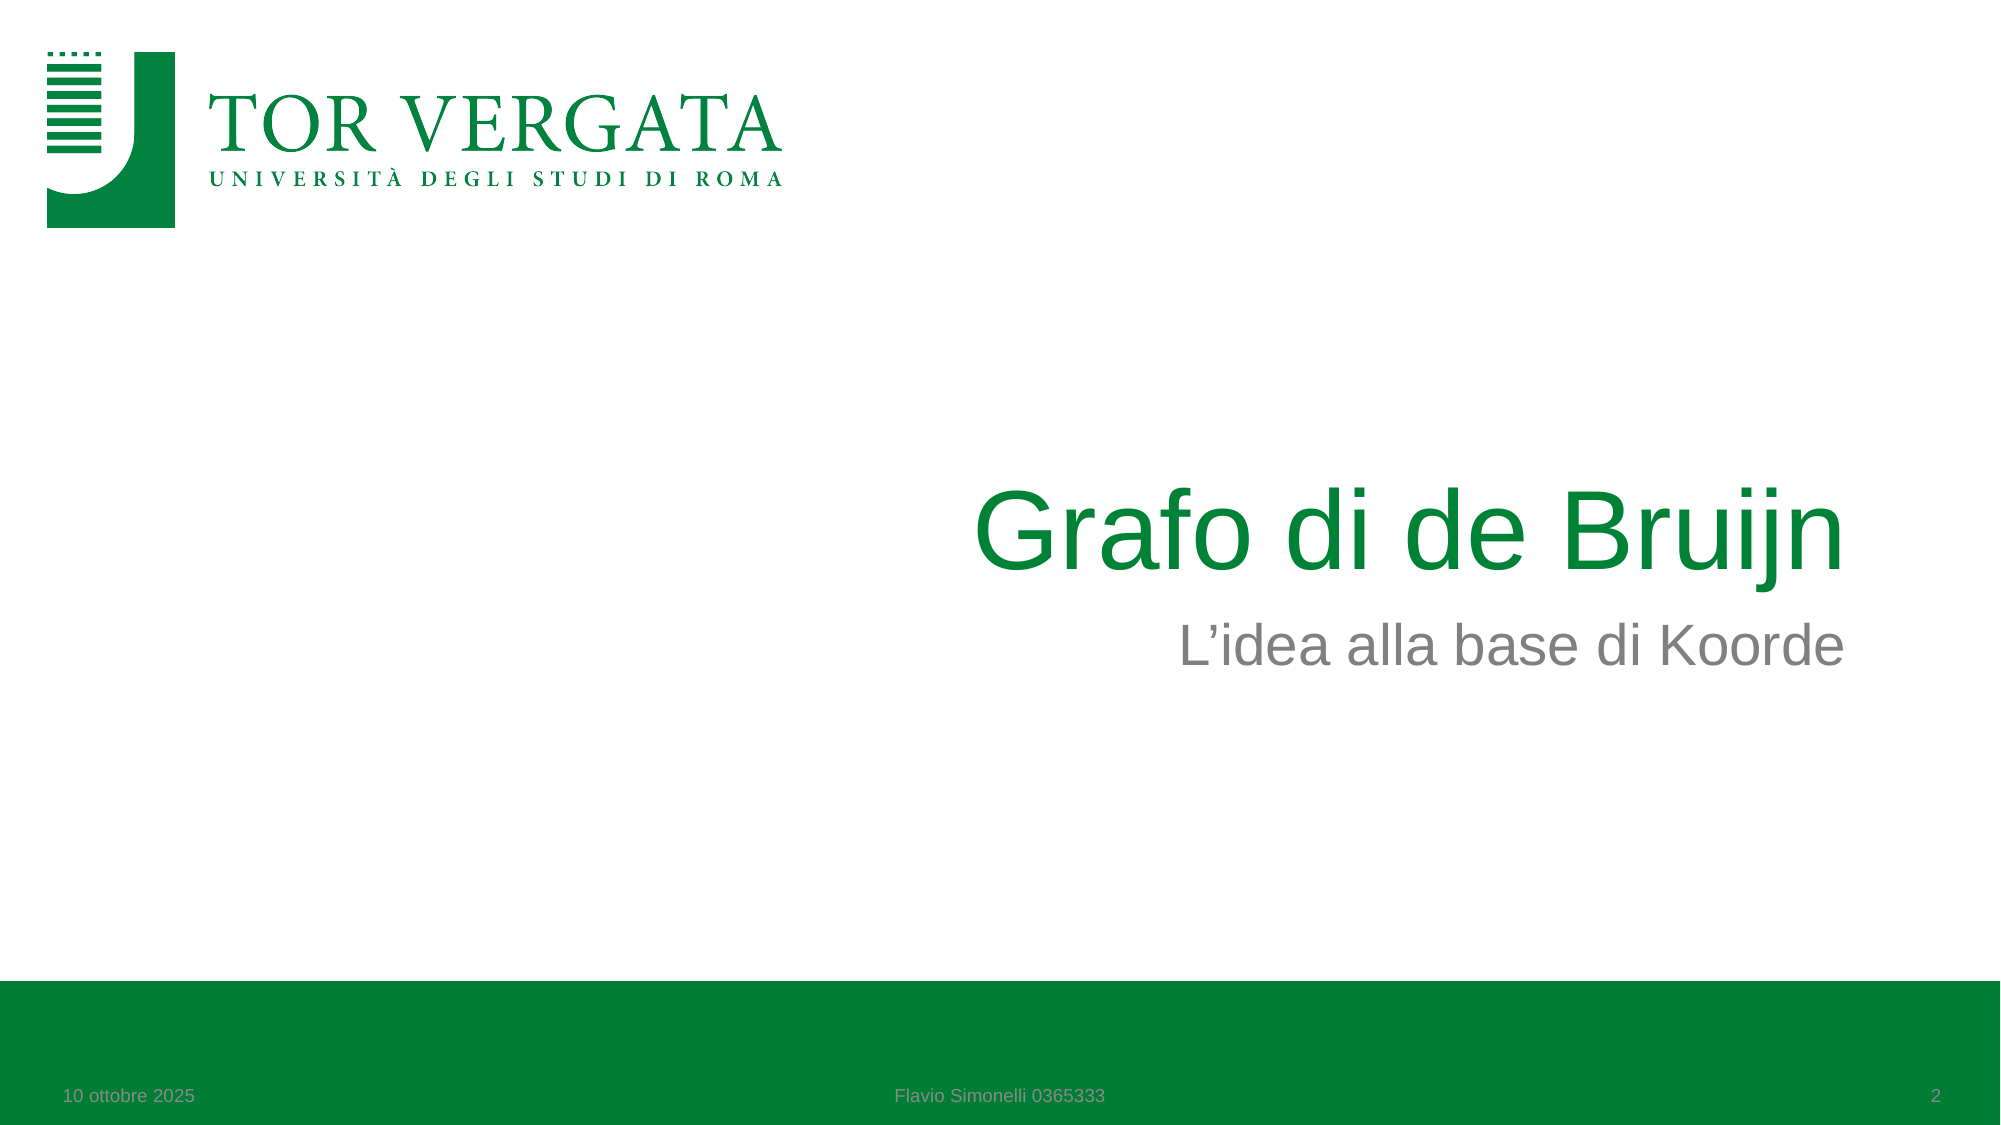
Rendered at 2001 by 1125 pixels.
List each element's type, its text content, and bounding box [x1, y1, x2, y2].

footer Flavio Simonelli 0365333 [662, 1065, 1338, 1125]
slide_number 10 ottobre 2025 [47, 1065, 498, 1125]
picture [47, 52, 782, 228]
subtitle L’idea alla base di Koorde [62, 599, 1863, 780]
title Grafo di de Bruijn [62, 329, 1863, 599]
